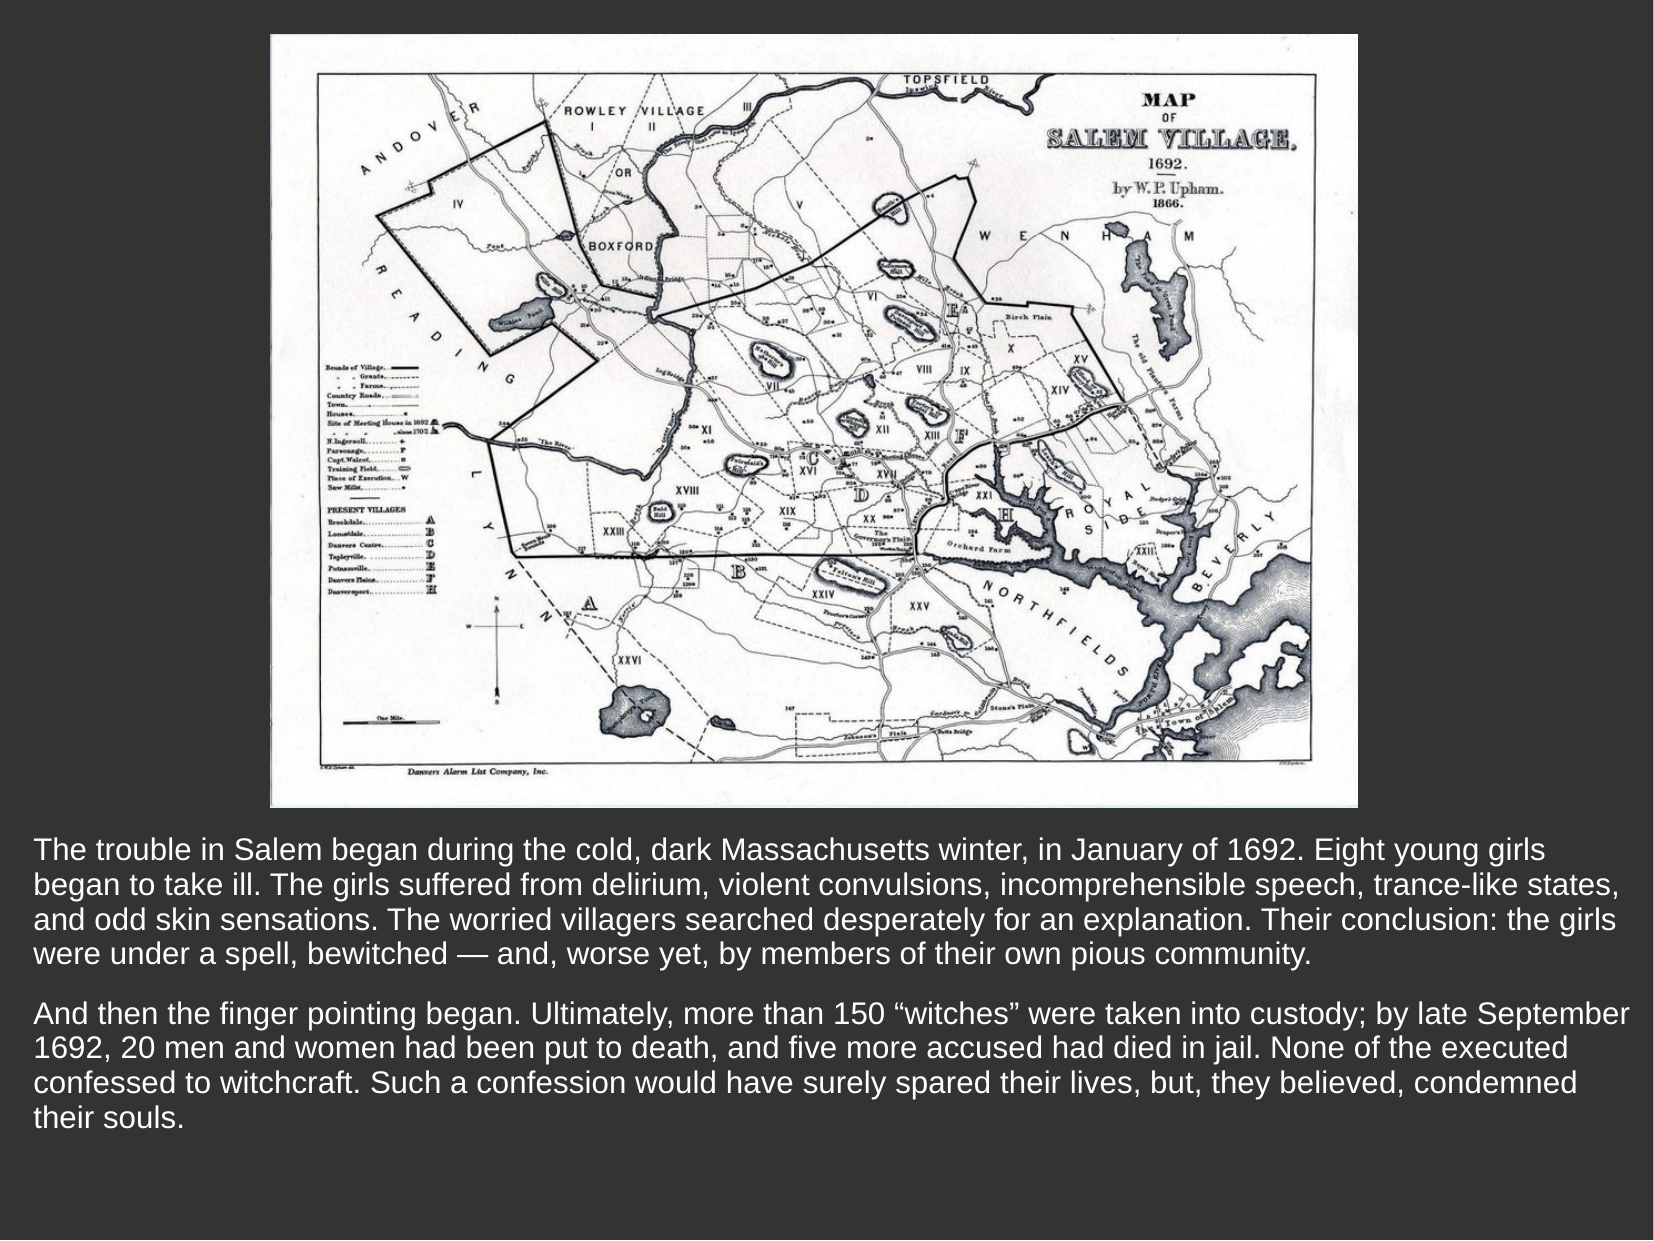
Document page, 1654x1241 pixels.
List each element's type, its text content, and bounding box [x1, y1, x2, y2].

picture [270, 34, 1358, 808]
text_box The trouble in Salem began during the cold, dark Massachusetts winter, in January of 1692. Eight young girls began to take ill. The girls suffered from delirium, violent convulsions, incomprehensible speech, trance-like states, and odd skin sensations. The worried villagers searched desperately for an explanation. Their conclusion: the girls were under a spell, bewitched — and, worse yet, by members of their own pious community. And then the finger pointing began. Ultimately, more than 150 “witches” were taken into custody; by late September 1692, 20 men and women had been put to death, and five more accused had died in jail. None of the executed confessed to witchcraft. Such a confession would have surely spared their lives, but, they believed, condemned their souls. [18, 825, 1654, 1194]
